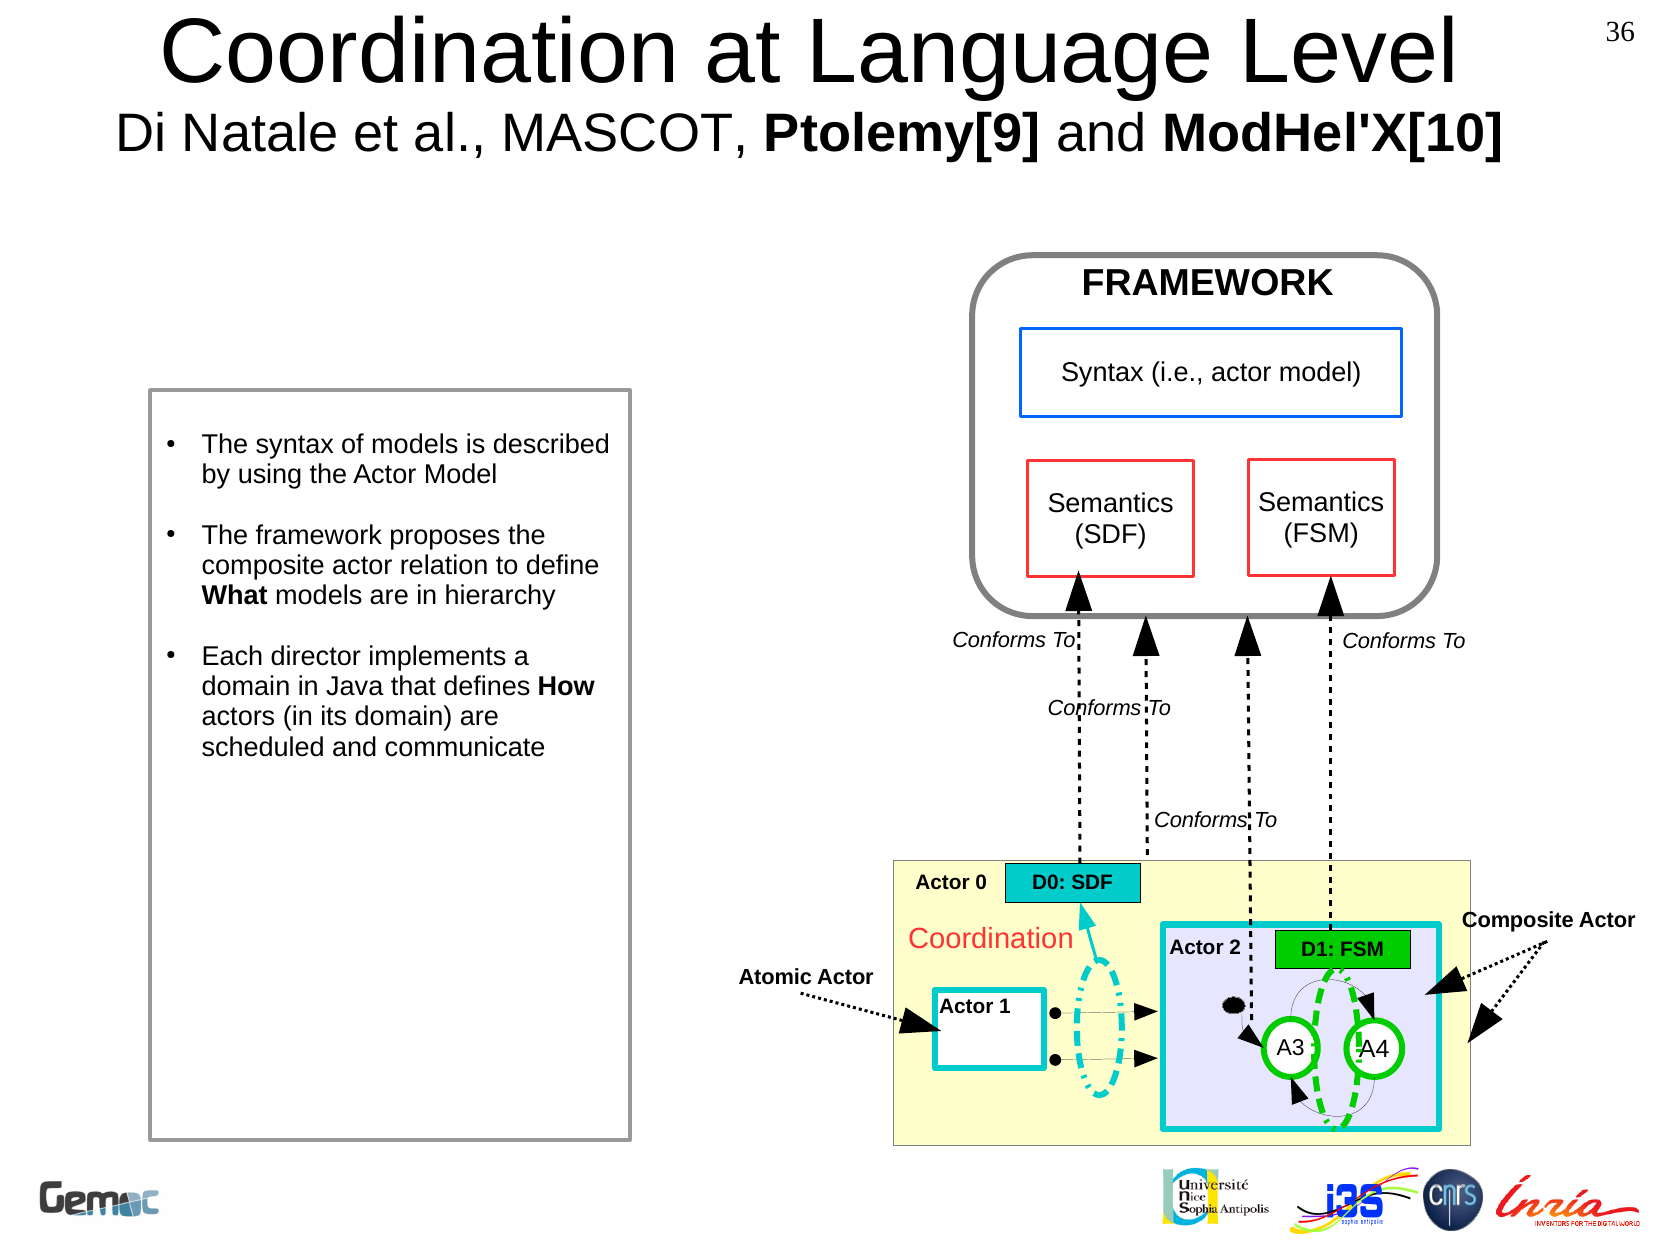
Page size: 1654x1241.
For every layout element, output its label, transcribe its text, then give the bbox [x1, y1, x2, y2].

text_box D1: FSM [1275, 930, 1411, 969]
text_box [1314, 969, 1328, 984]
title Coordination at Language Level Di Natale et al., MASCOT, Ptolemy[9] and ModHel'X[10] [0, 0, 1654, 266]
text_box Actor 2 [1134, 928, 1314, 985]
text_box Semantics (FSM) [1248, 459, 1395, 576]
text_box [1060, 903, 1079, 915]
text_box Coordination [893, 915, 1134, 996]
picture [1137, 1150, 1647, 1241]
text_box Actor 0 [842, 863, 1060, 920]
text_box Composite Actor [1447, 900, 1654, 951]
text_box Semantics (SDF) [1027, 460, 1194, 577]
text_box Actor 1 [866, 996, 1084, 1044]
text_box A3 [1263, 1018, 1318, 1077]
text_box Conforms To [937, 620, 1156, 676]
text_box FRAMEWORK [945, 254, 1471, 313]
text_box [1291, 984, 1374, 1112]
text_box Conforms To [1139, 800, 1357, 856]
text_box Conforms To [1032, 688, 1251, 743]
text_box The syntax of models is described by using the Actor Model The framework proposes the composite actor relation to define What models are in hierarchy Each director implements a domain in Java that defines How actors (in its domain) are scheduled and communicate [150, 390, 631, 1141]
text_box Atomic Actor [723, 956, 942, 1008]
text_box Conforms To [1327, 621, 1546, 676]
text_box [893, 860, 1471, 1146]
text_box [972, 313, 1438, 617]
text_box A4 [1346, 1020, 1403, 1077]
text_box D0: SDF [1005, 863, 1141, 903]
text_box Syntax (i.e., actor model) [1020, 328, 1402, 417]
